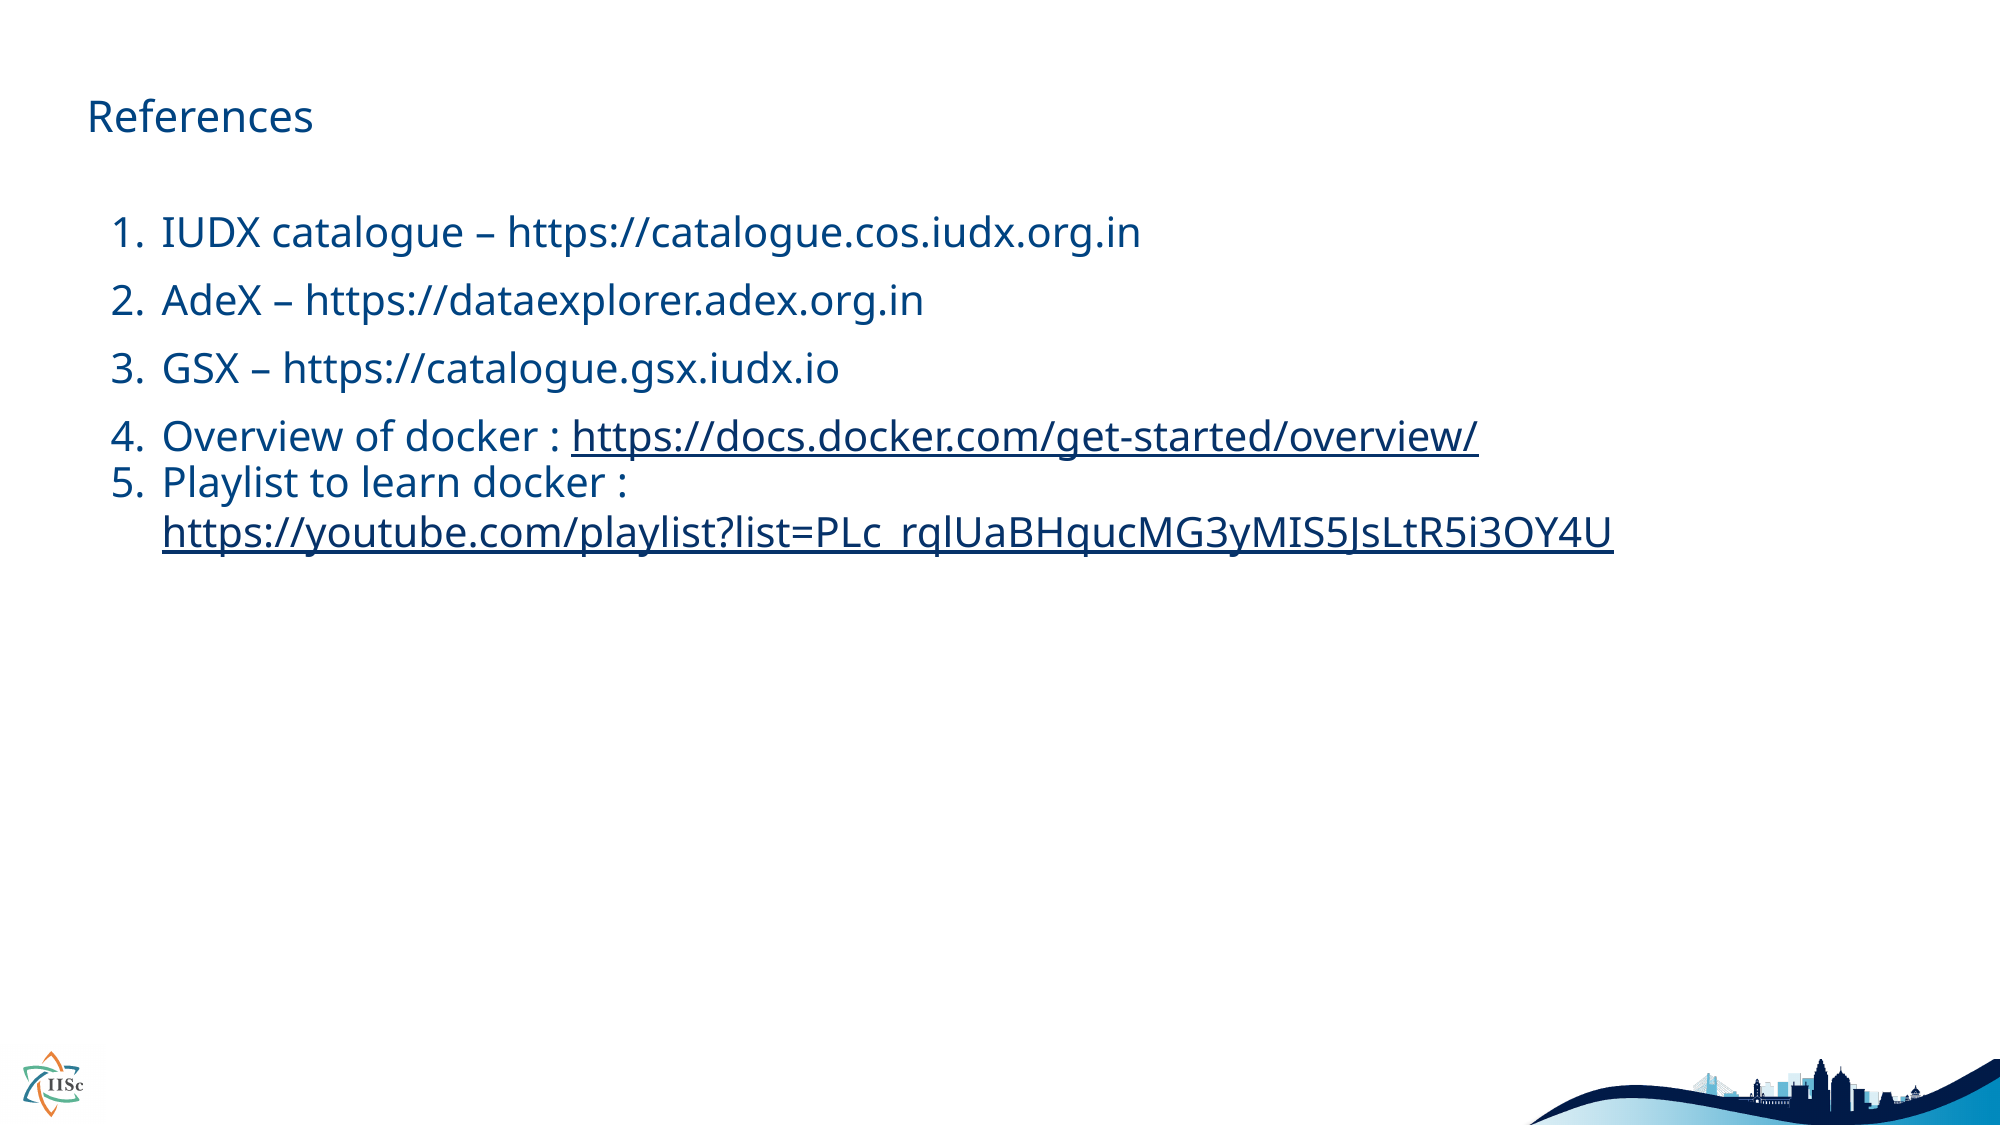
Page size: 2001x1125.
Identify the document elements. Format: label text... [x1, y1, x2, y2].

list IUDX catalogue – https://catalogue.cos.iudx.org.in AdeX – https://dataexplorer.adex.org.in GSX – https://catalogue.gsx.iudx.io Overview of docker : https://docs.docker.com/get-started/overview/ Playlist to learn docker : https://youtube.com/playlist?list=PLc_rqlUaBHqucMG3yMIS5JsLtR5i3OY4U [75, 200, 1925, 1052]
title References [75, 59, 1925, 177]
picture [0, 1044, 106, 1124]
